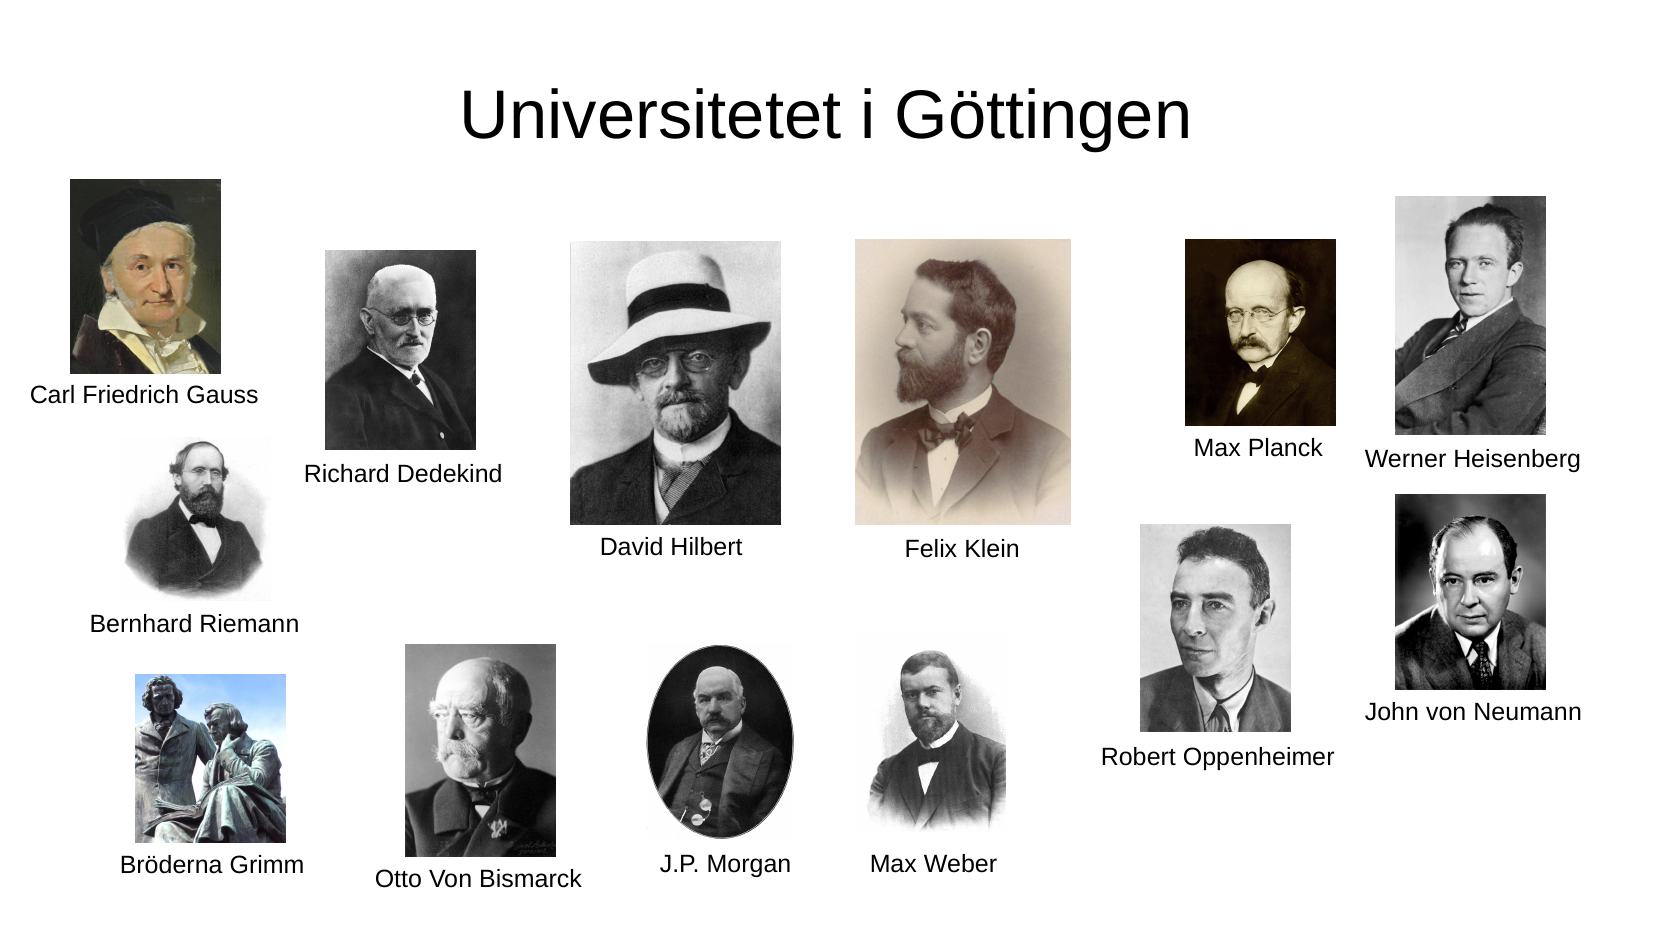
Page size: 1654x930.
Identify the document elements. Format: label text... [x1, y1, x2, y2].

picture [1185, 239, 1336, 426]
picture [325, 250, 476, 450]
text_box Bernhard Riemann [74, 602, 316, 646]
picture [405, 644, 556, 857]
picture [135, 674, 286, 843]
picture [1395, 196, 1546, 436]
text_box Max Planck [1178, 426, 1339, 469]
text_box John von Neumann [1350, 690, 1598, 733]
text_box Werner Heisenberg [1350, 437, 1597, 480]
text_box Felix Klein [889, 527, 1036, 571]
text_box J.P. Morgan [645, 842, 807, 886]
picture [645, 643, 796, 841]
text_box Max Weber [855, 842, 1013, 886]
picture [1140, 524, 1291, 732]
picture [855, 239, 1071, 526]
text_box David Hilbert [585, 525, 758, 568]
text_box Otto Von Bismarck [360, 857, 598, 901]
text_box Richard Dedekind [289, 452, 519, 495]
text_box Bröderna Grimm [105, 843, 320, 886]
picture [570, 241, 781, 526]
text_box Robert Oppenheimer [1086, 735, 1351, 778]
picture [70, 179, 221, 373]
picture [855, 632, 1006, 832]
picture [120, 437, 271, 601]
text_box Carl Friedrich Gauss [15, 373, 275, 417]
title Universitetet i Göttingen [82, 36, 1571, 193]
picture [1395, 494, 1546, 690]
